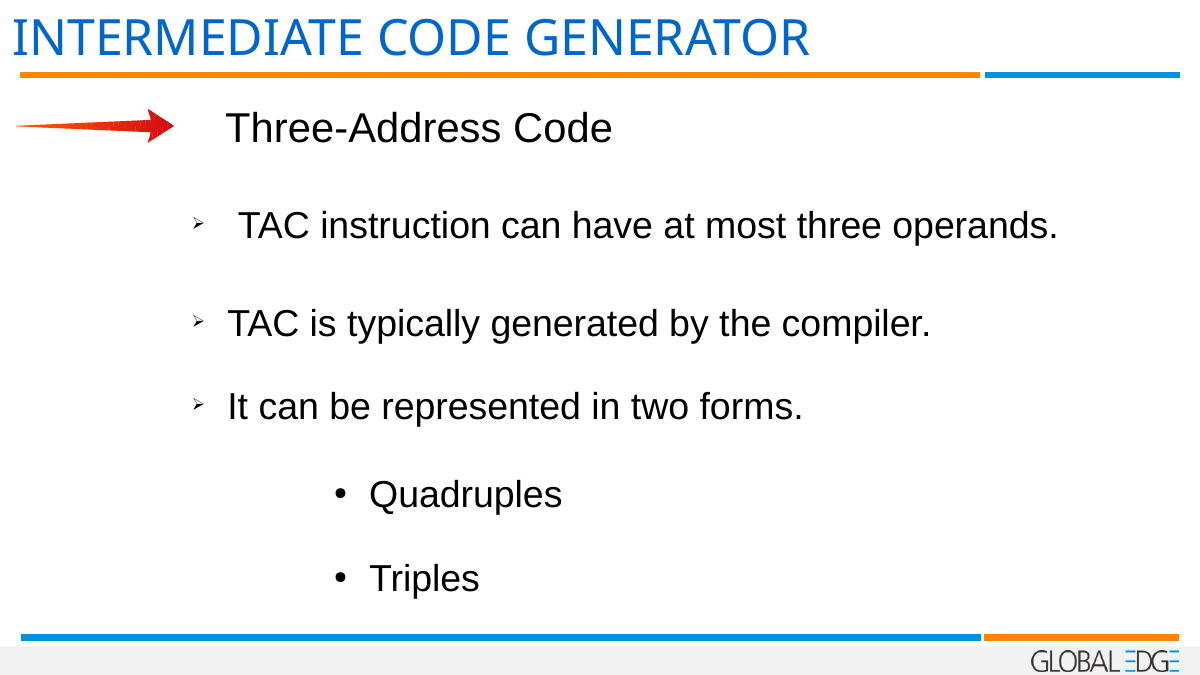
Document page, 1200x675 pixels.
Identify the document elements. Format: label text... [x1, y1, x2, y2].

text_box Quadruples Triples [318, 466, 780, 608]
title INTERMEDIATE CODE GENERATOR [12, 6, 1088, 66]
picture [13, 106, 94, 146]
picture [1031, 650, 1179, 672]
text_box It can be represented in two forms. [177, 377, 1146, 435]
text_box TAC is typically generated by the compiler. [177, 295, 1176, 353]
text_box TAC instruction can have at most three operands. [177, 197, 1170, 254]
text_box Three-Address Code [94, 97, 745, 160]
